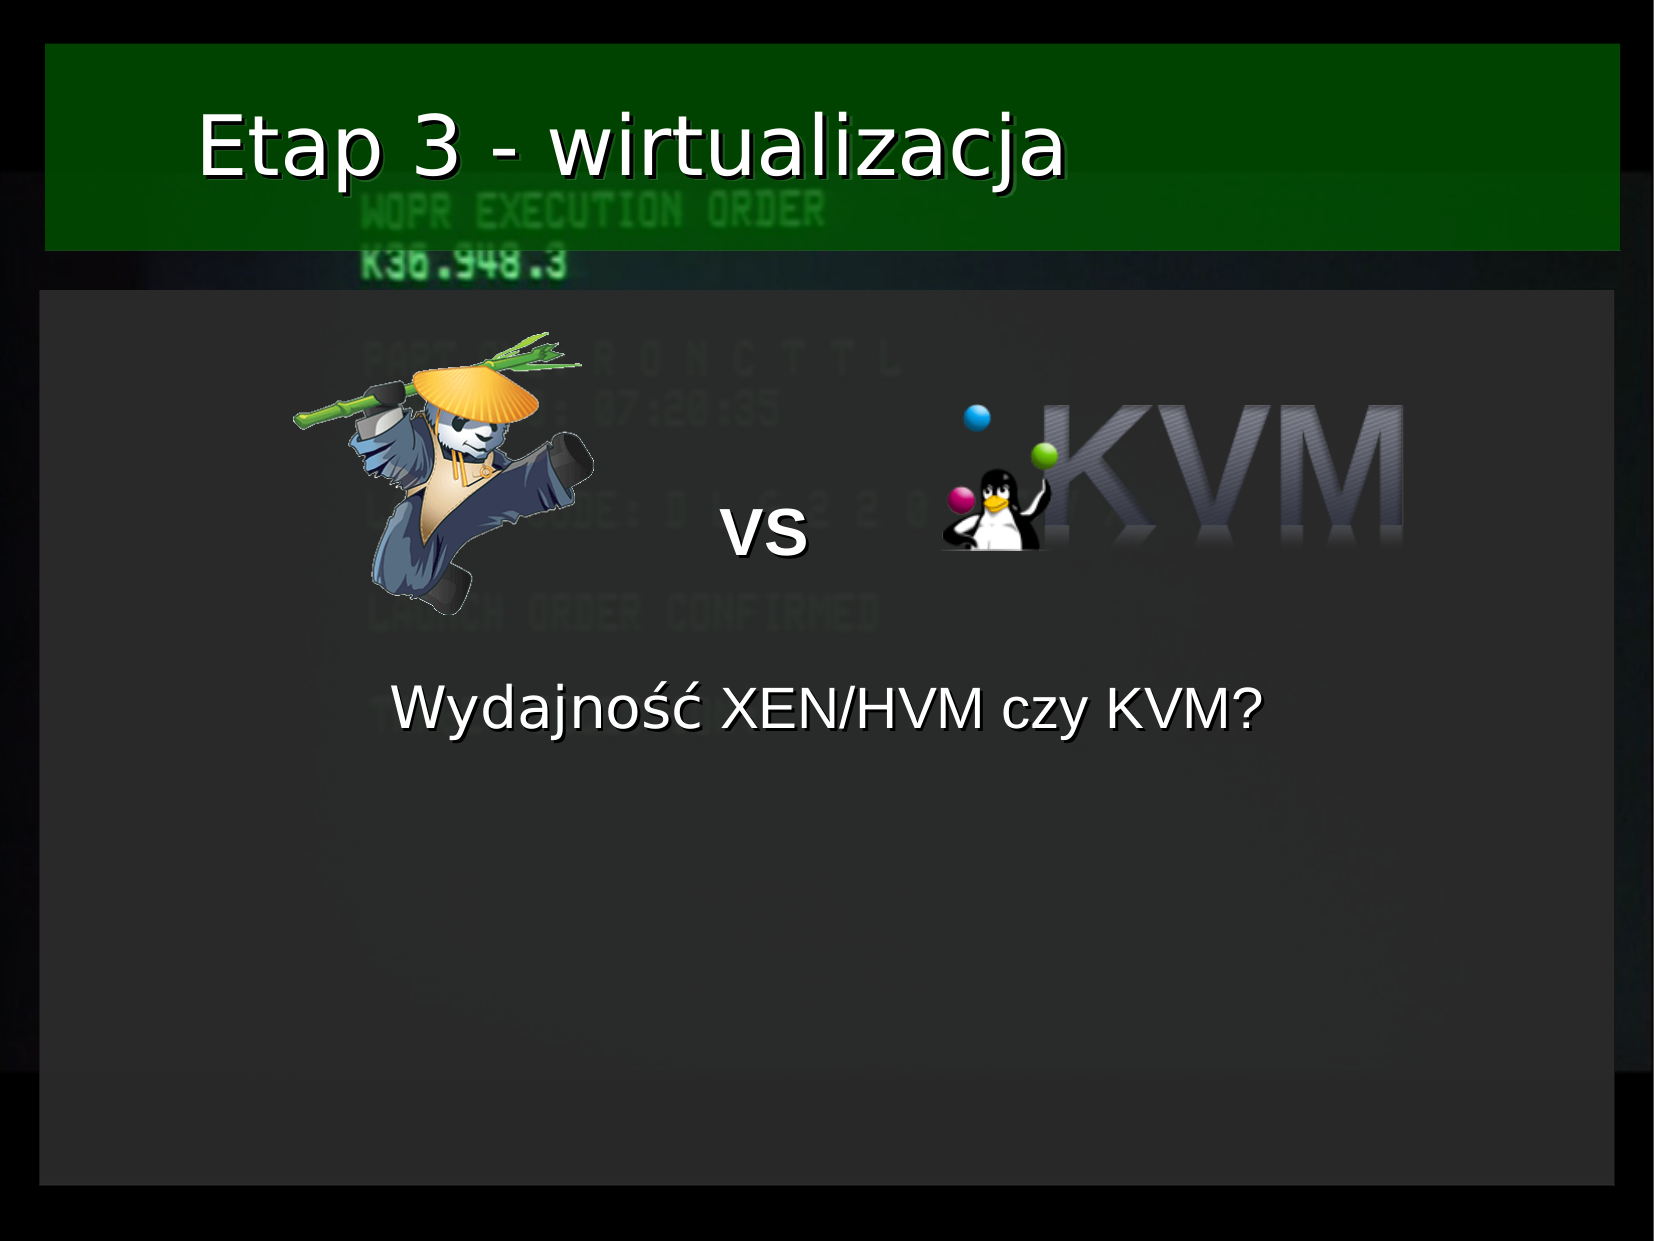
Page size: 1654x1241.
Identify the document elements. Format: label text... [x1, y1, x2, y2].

text_box VS [705, 450, 824, 541]
title Etap 3 - wirtualizacja [45, 43, 1621, 251]
text_box [39, 290, 1615, 1186]
picture [0, 0, 1654, 1241]
text_box Wydajność XEN/HVM czy KVM? [374, 633, 1280, 716]
